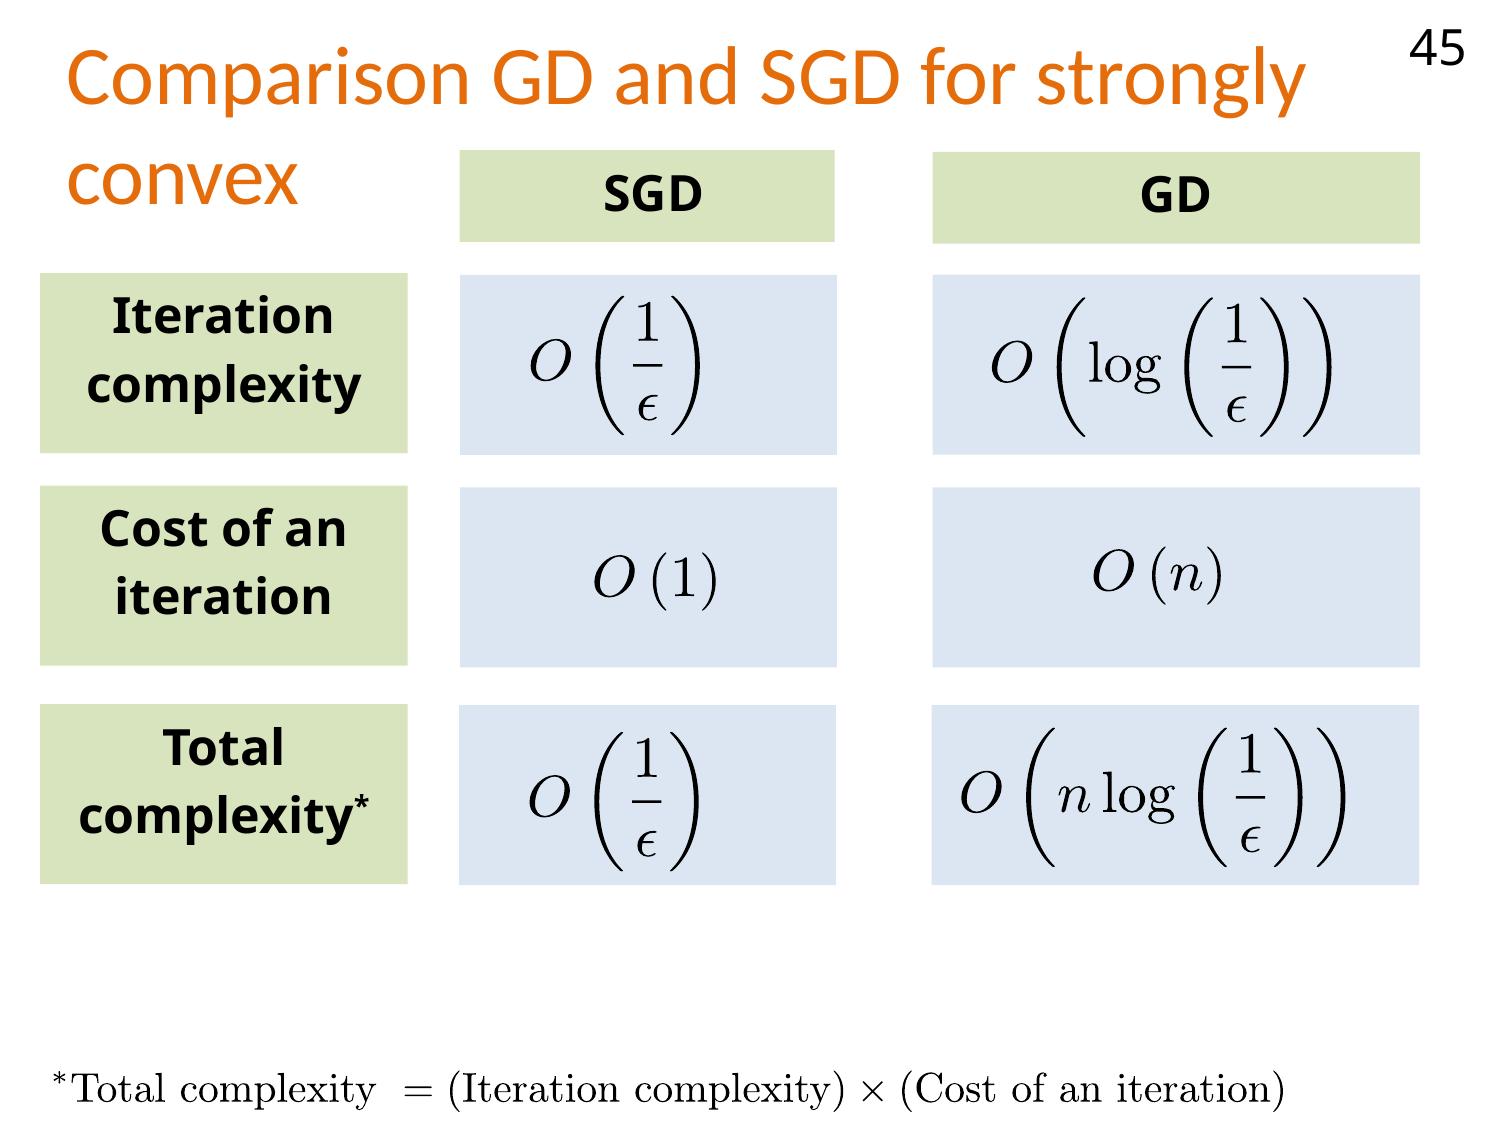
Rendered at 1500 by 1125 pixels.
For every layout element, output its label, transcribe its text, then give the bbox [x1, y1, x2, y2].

text_box Cost of an iteration [40, 485, 408, 666]
text_box Total complexity* [40, 704, 408, 885]
text_box [932, 487, 1421, 668]
text_box [931, 705, 1420, 886]
text_box [460, 274, 837, 455]
text_box [50, 1070, 1288, 1113]
text_box [932, 274, 1421, 455]
text_box [459, 705, 836, 886]
text_box SGD [459, 150, 835, 242]
text_box GD [932, 151, 1421, 244]
text_box Comparison GD and SGD for strongly convex [51, 27, 1432, 215]
text_box Iteration complexity [40, 273, 408, 454]
text_box [460, 487, 837, 668]
